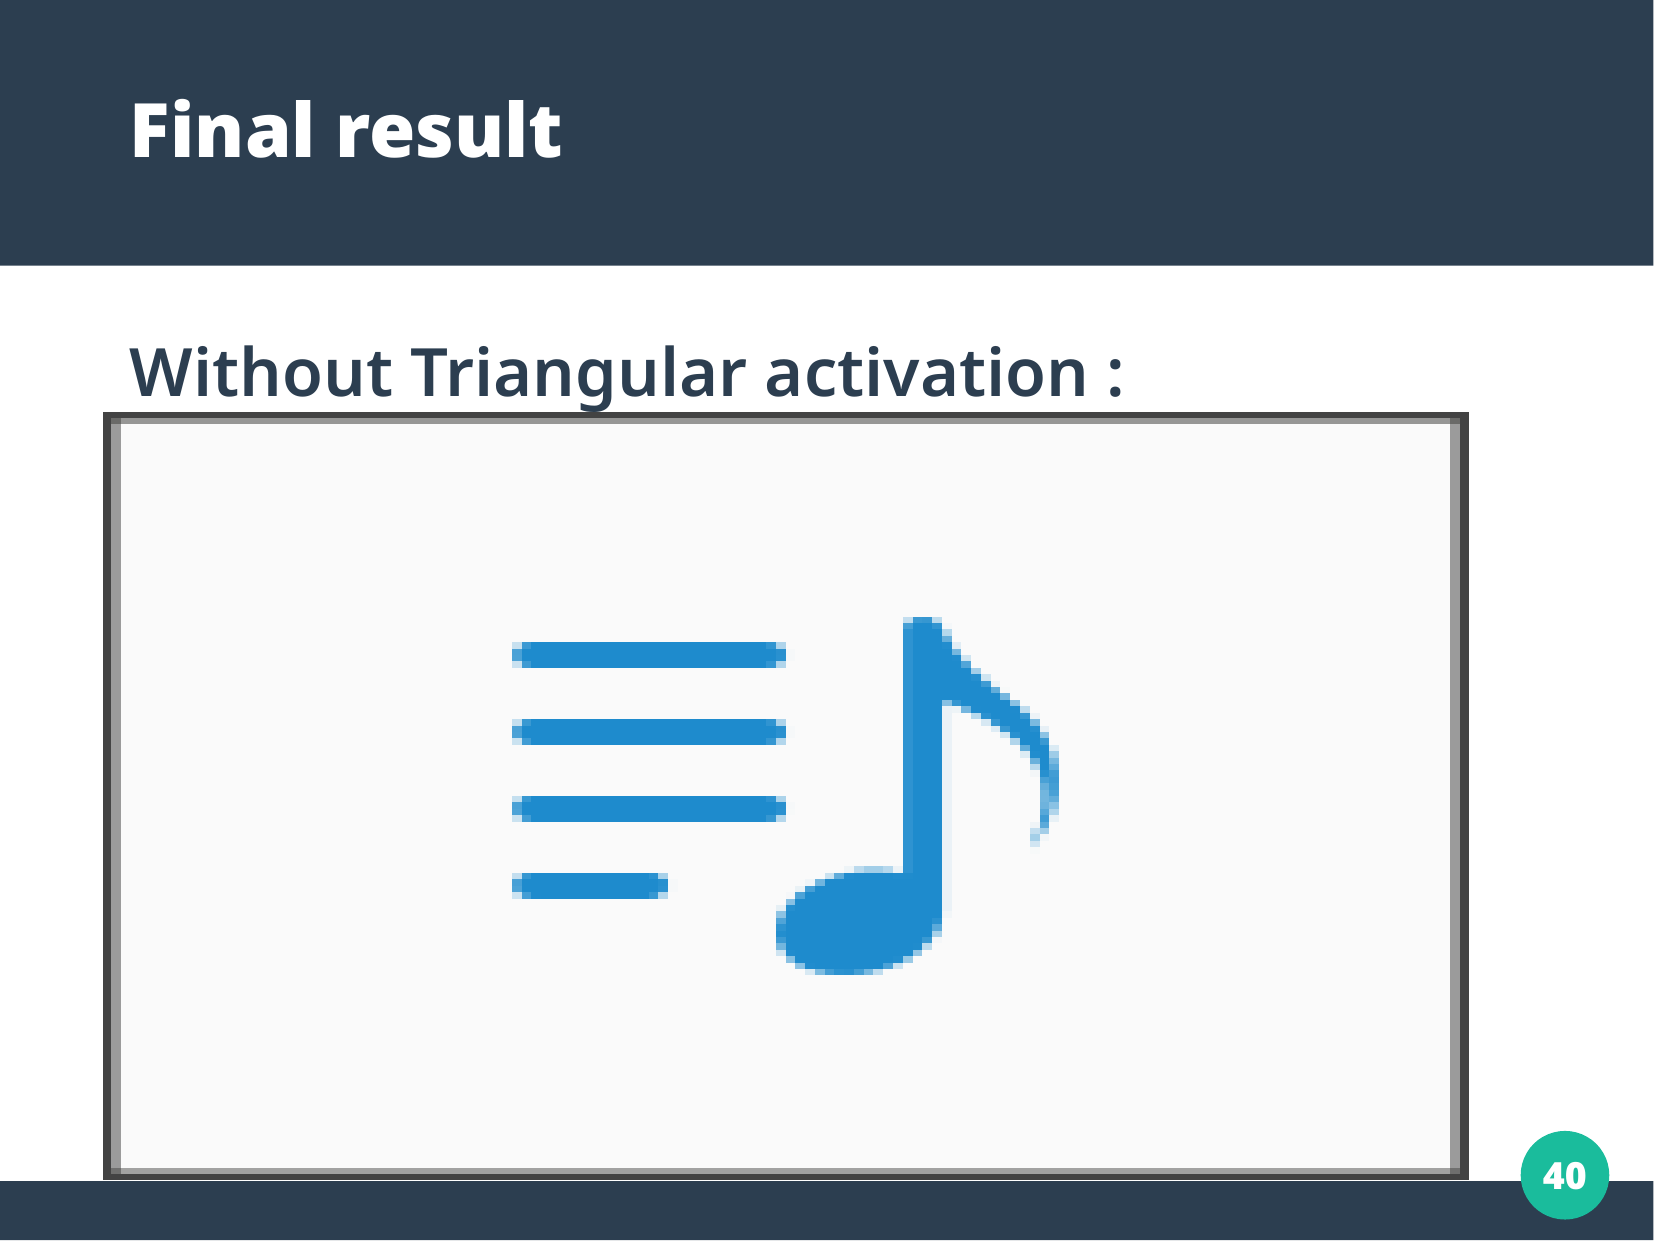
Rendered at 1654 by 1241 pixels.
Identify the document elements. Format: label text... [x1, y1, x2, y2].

text_box [101, 541, 1471, 1182]
title Final result [59, 49, 1595, 207]
list Without Triangular activation : [59, 324, 1595, 541]
